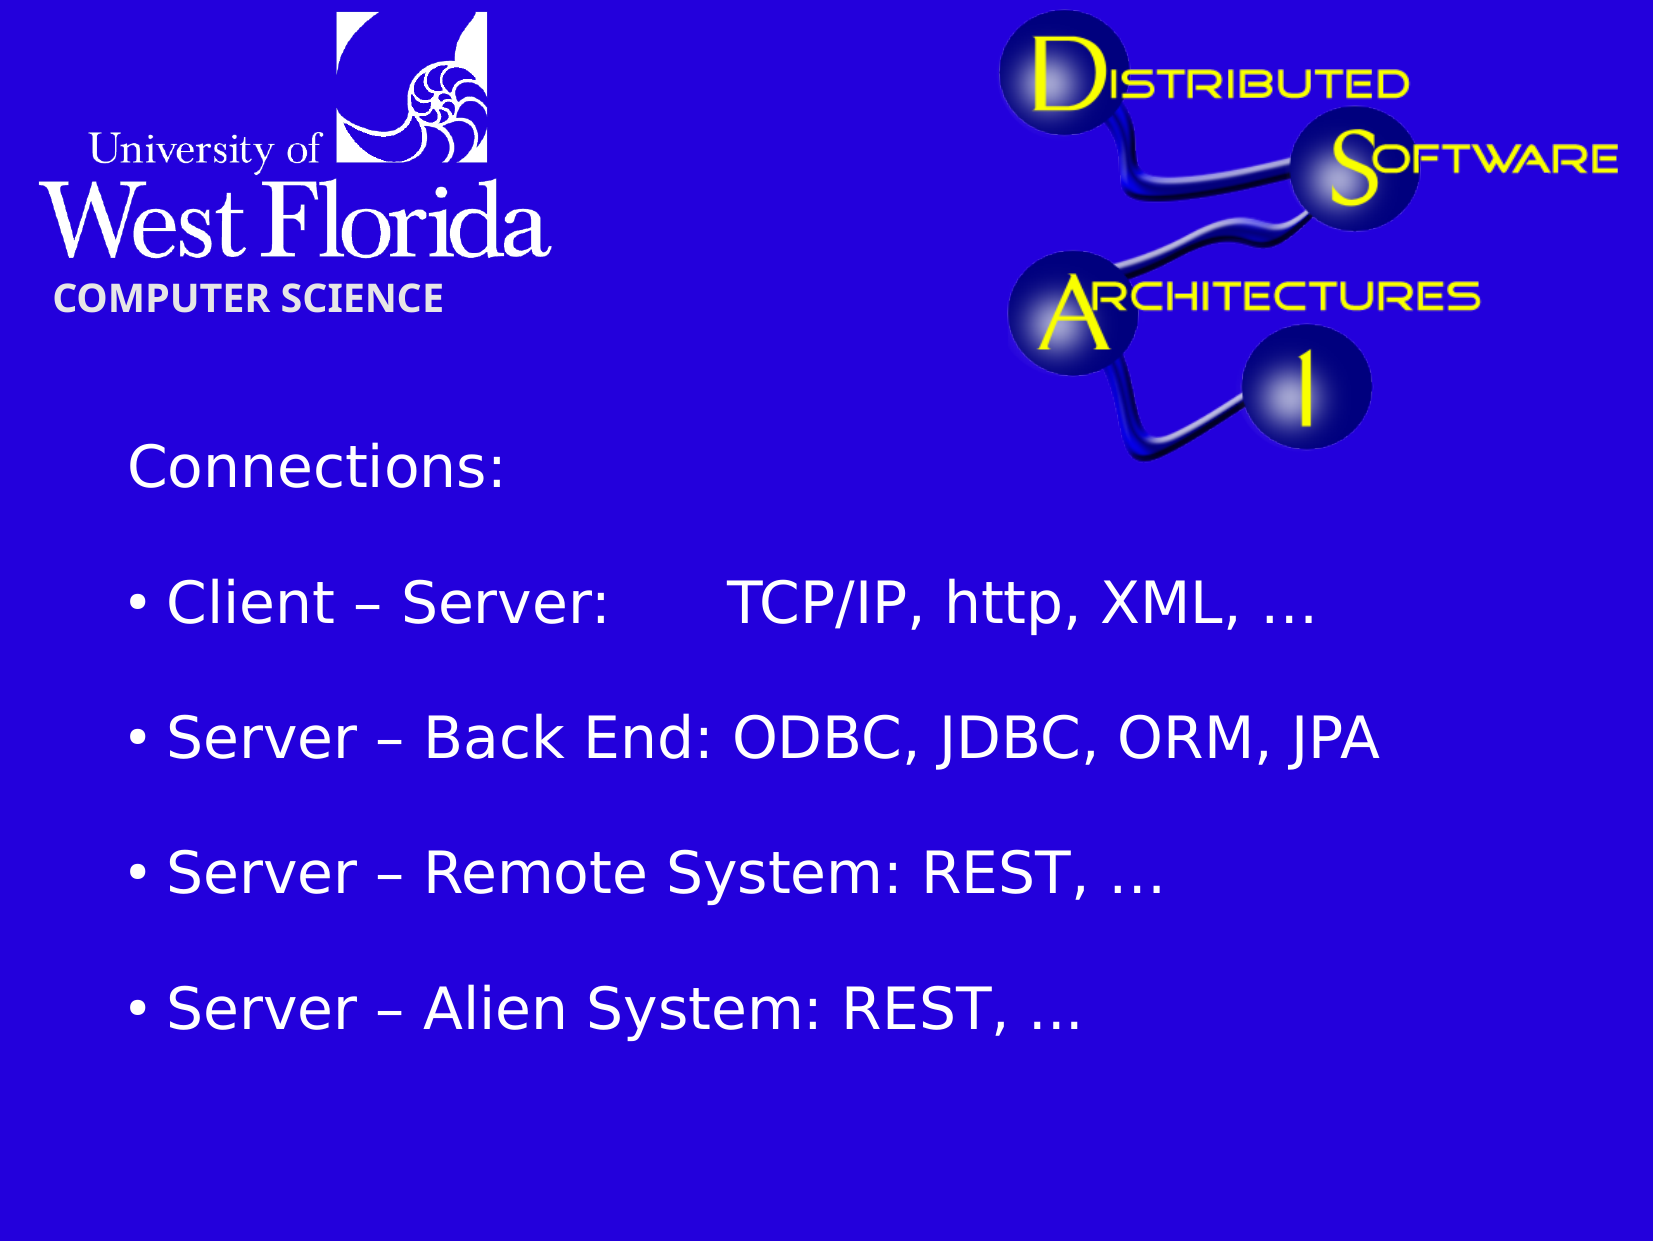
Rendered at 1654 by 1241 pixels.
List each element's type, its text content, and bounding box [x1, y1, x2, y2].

text_box COMPUTER SCIENCE [37, 262, 563, 334]
text_box Connections: Client – Server: TCP/IP, http, XML, … Server – Back End: ODBC, JDBC, ORM, JPA Server – Remote System: REST, … Server – Alien System: REST, ... [112, 426, 1576, 1197]
picture [910, 0, 1653, 506]
picture [37, 0, 559, 262]
